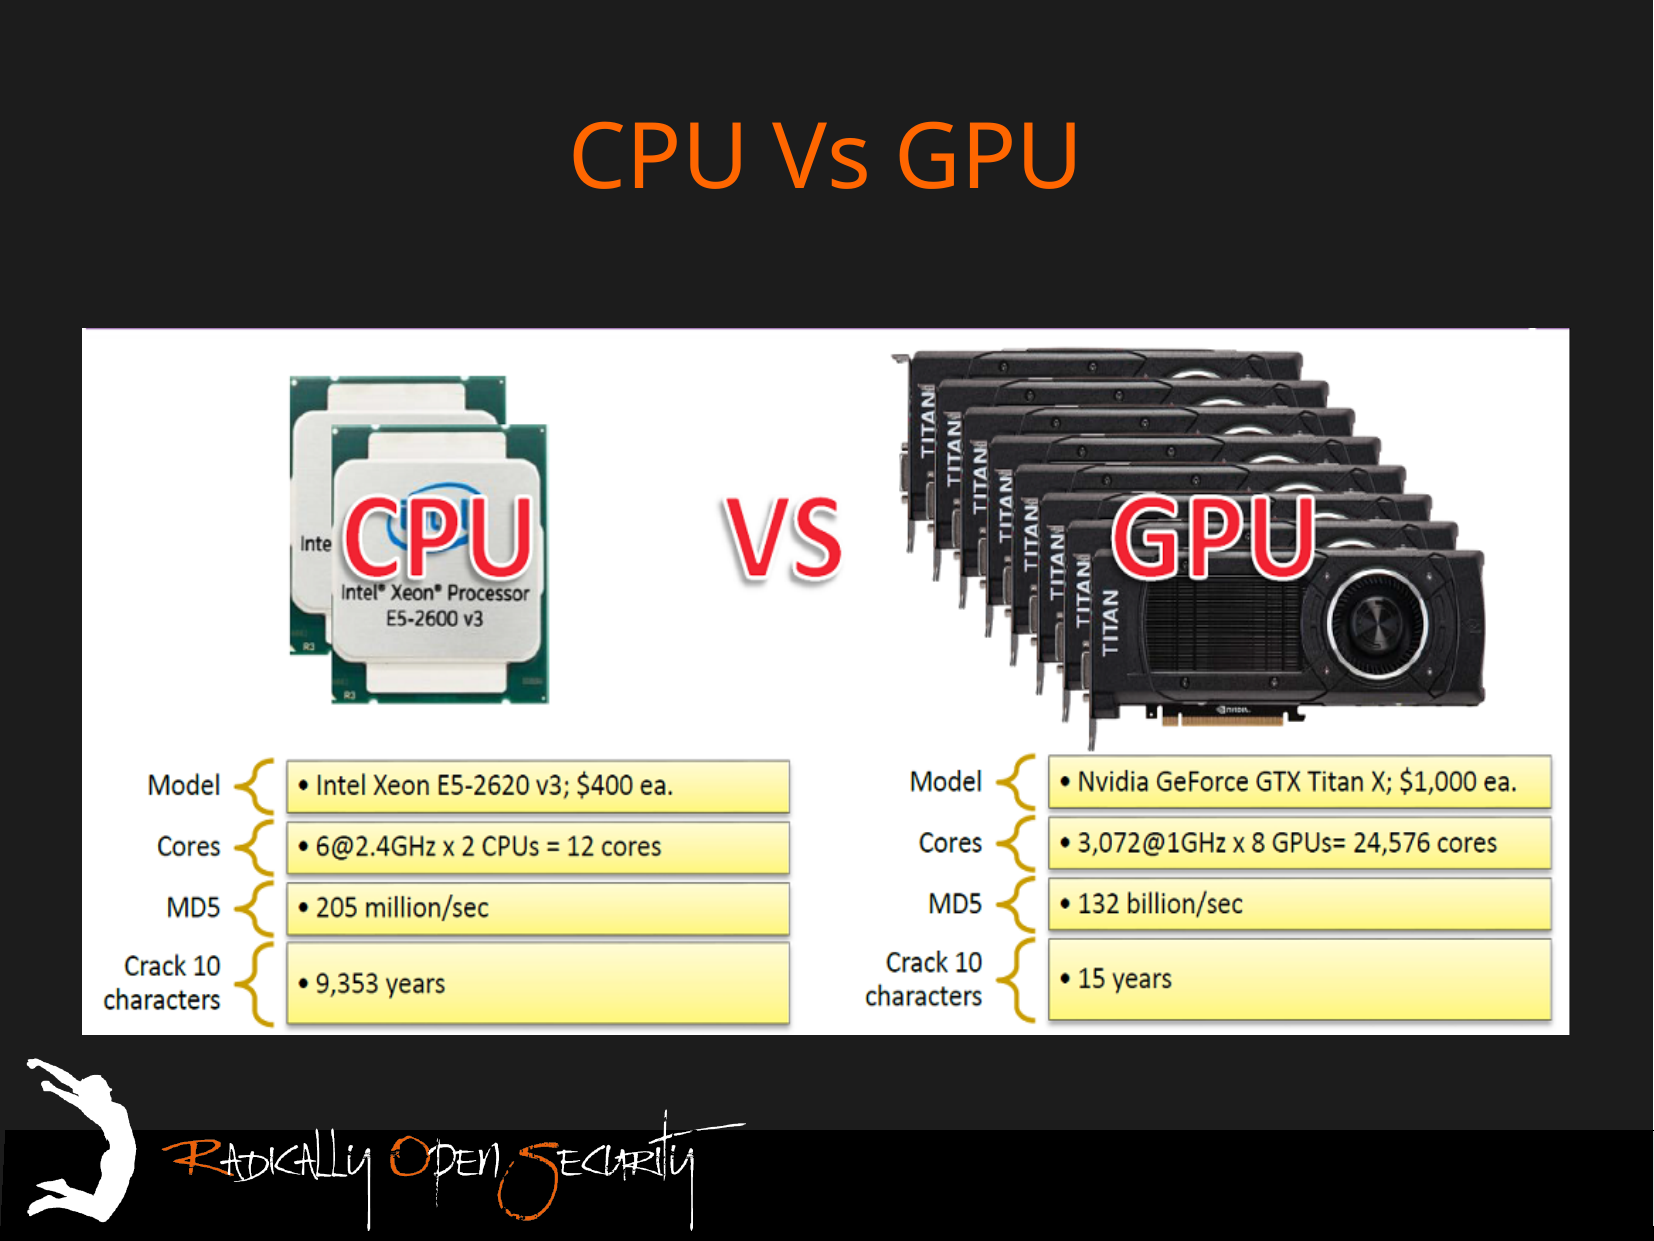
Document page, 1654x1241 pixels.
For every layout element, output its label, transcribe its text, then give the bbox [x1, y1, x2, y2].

picture [0, 328, 1571, 1241]
title CPU Vs GPU [82, 49, 1571, 257]
